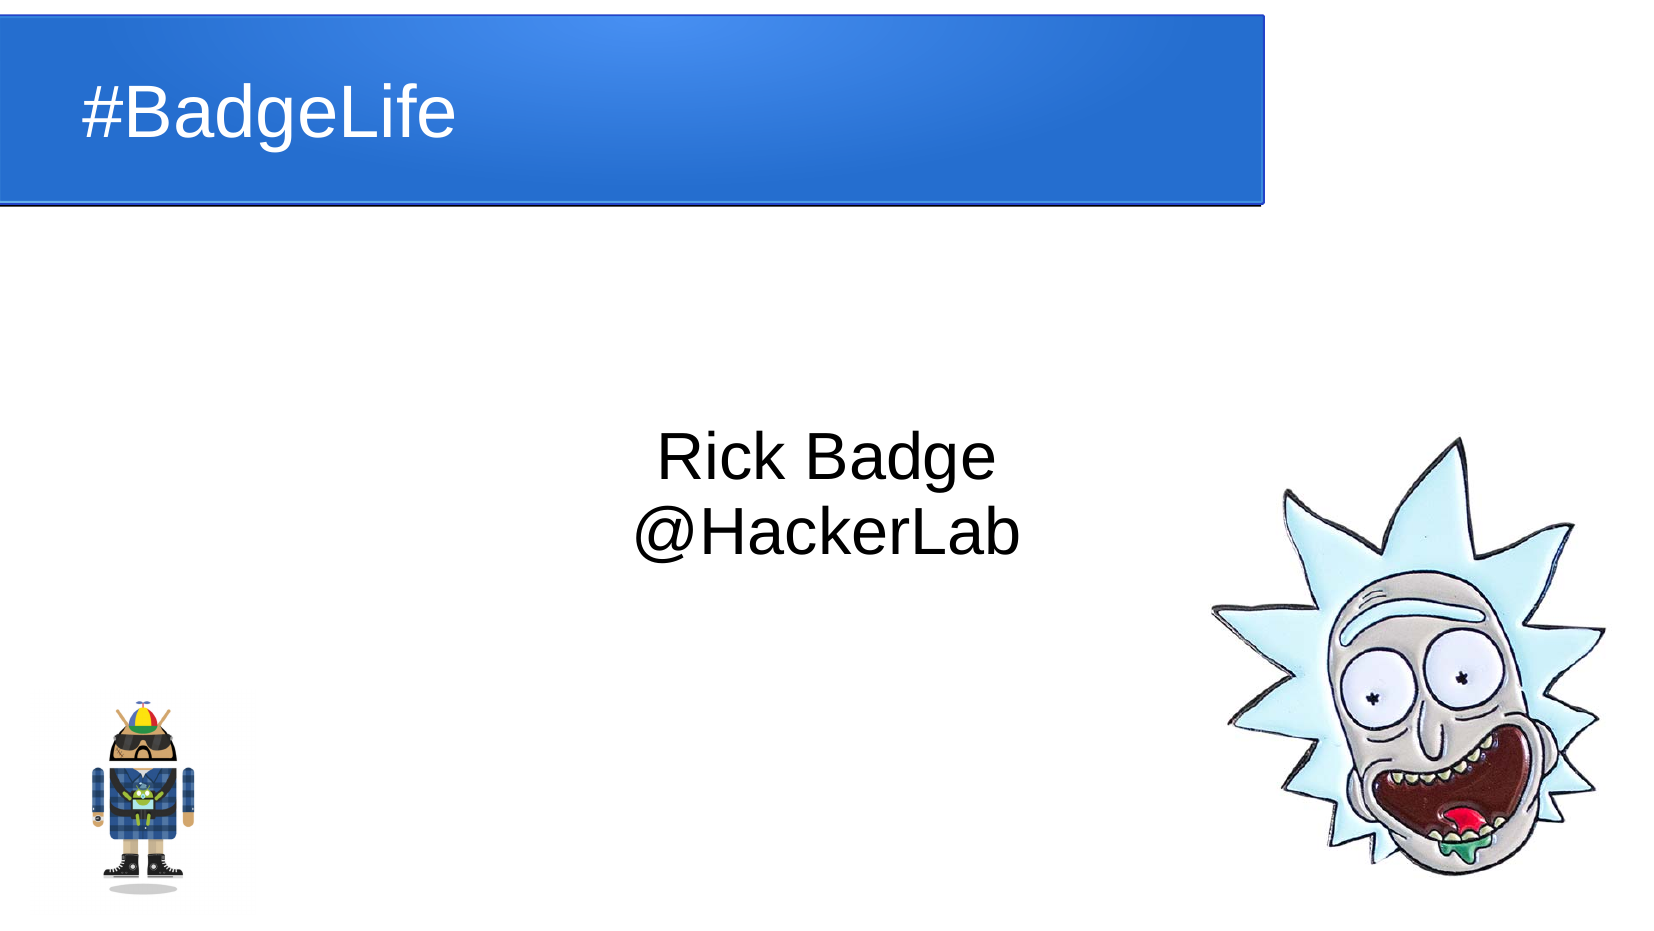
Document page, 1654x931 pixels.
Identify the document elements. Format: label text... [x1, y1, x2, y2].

title #BadgeLife [82, 35, 1235, 189]
picture [1200, 420, 1621, 896]
picture [30, 689, 256, 916]
subtitle Rick Badge @HackerLab [82, 224, 1571, 764]
